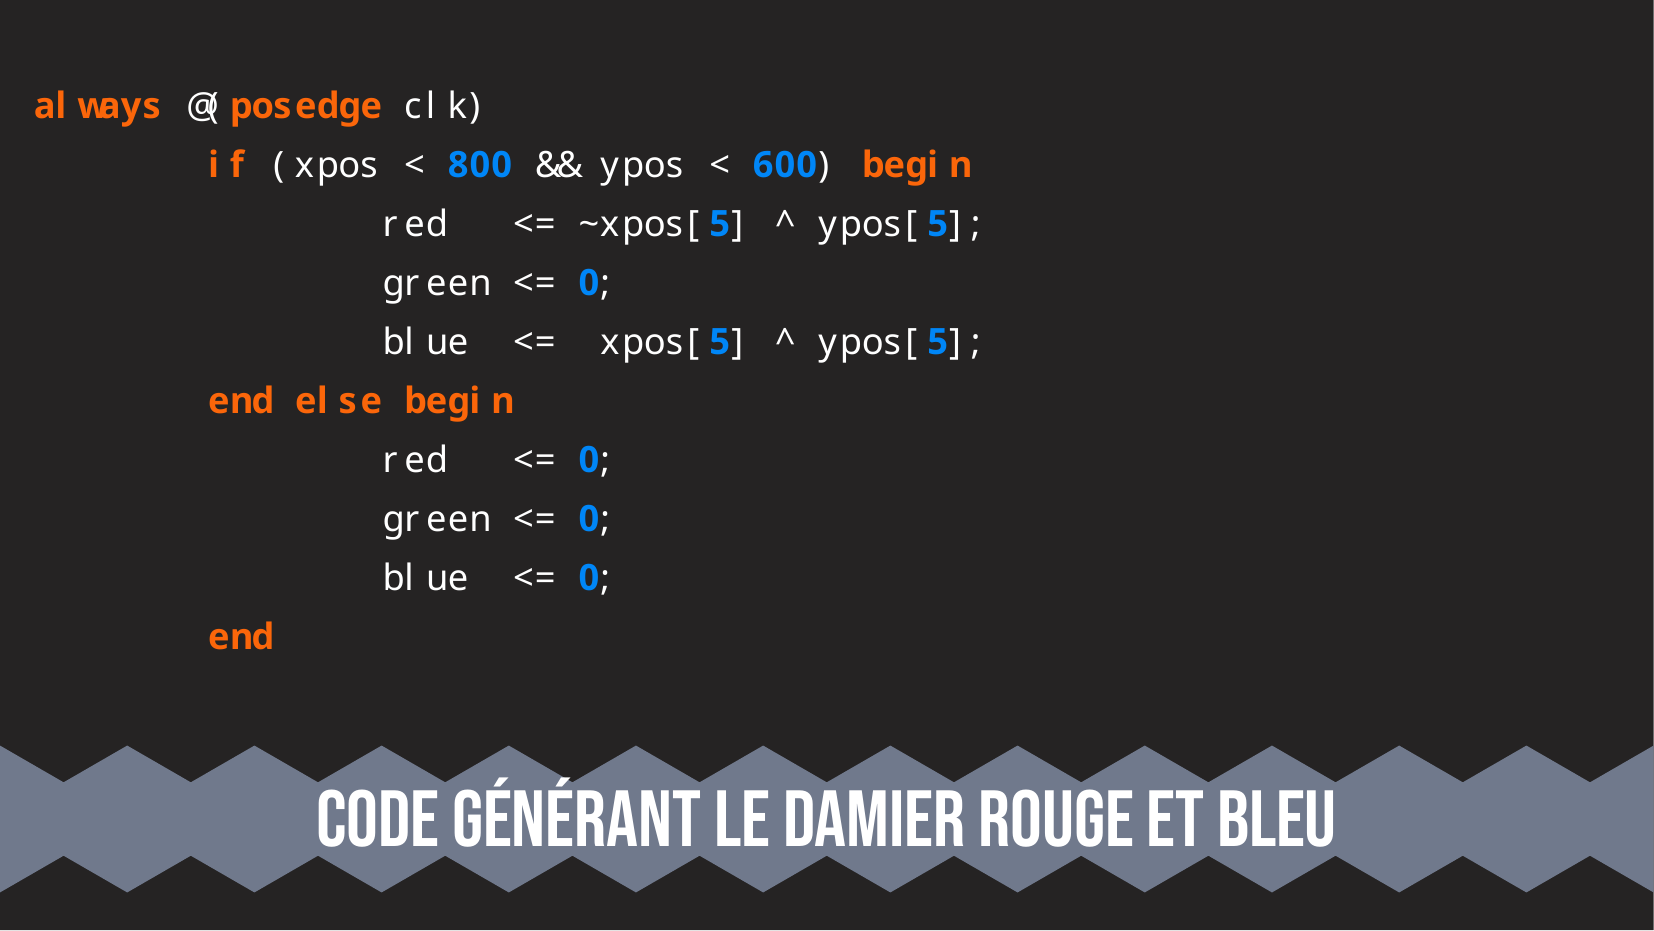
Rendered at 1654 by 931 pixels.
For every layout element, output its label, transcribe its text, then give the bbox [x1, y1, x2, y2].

title Code générant le damier rouge et bleu [54, 768, 1600, 877]
picture [0, 0, 1654, 741]
